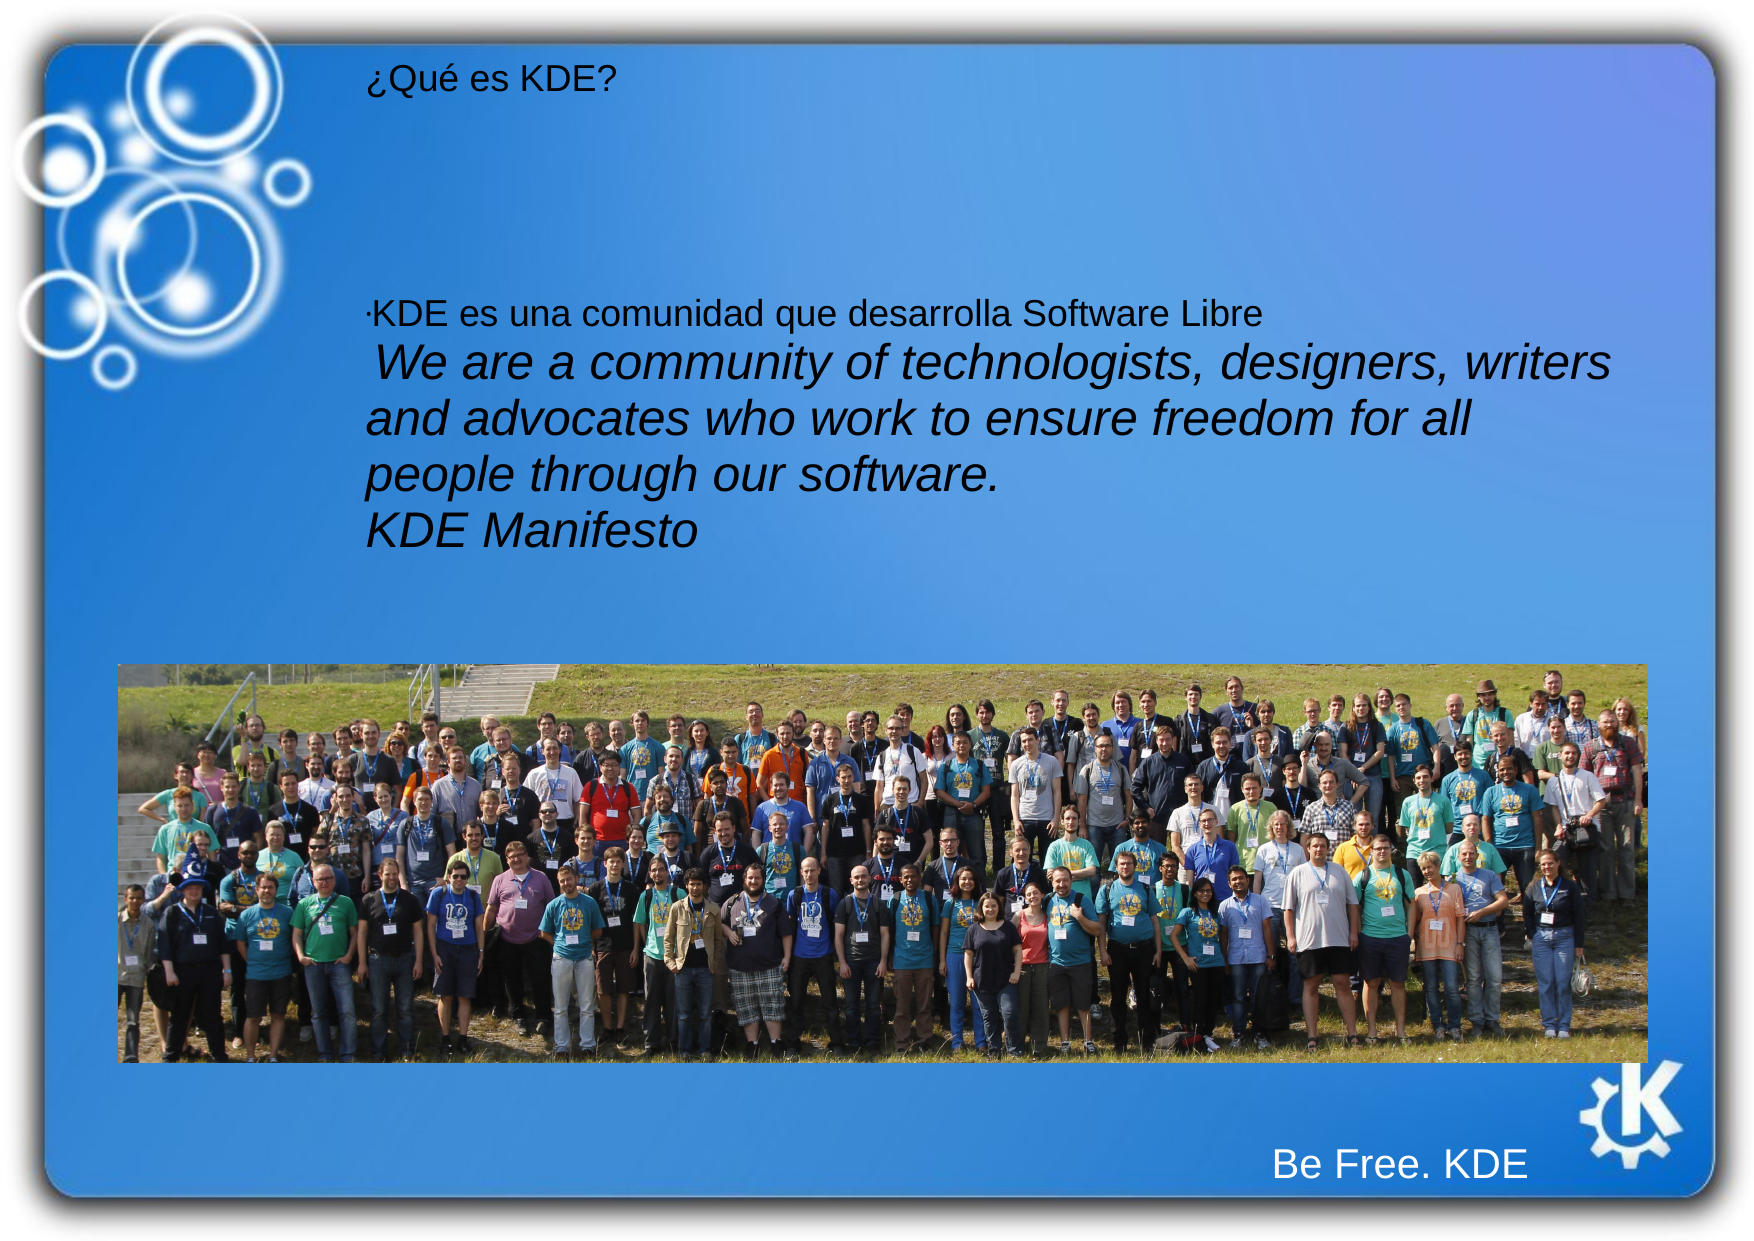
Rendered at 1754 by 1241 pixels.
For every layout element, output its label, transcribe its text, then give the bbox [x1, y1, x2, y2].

picture [0, 0, 1754, 1241]
list KDE es una comunidad que desarrolla Software Libre We are a community of technologists, designers, writers and advocates who work to ensure freedom for all people through our software. KDE Manifesto [350, 285, 1649, 1079]
title ¿Qué es KDE? [350, 49, 1649, 174]
